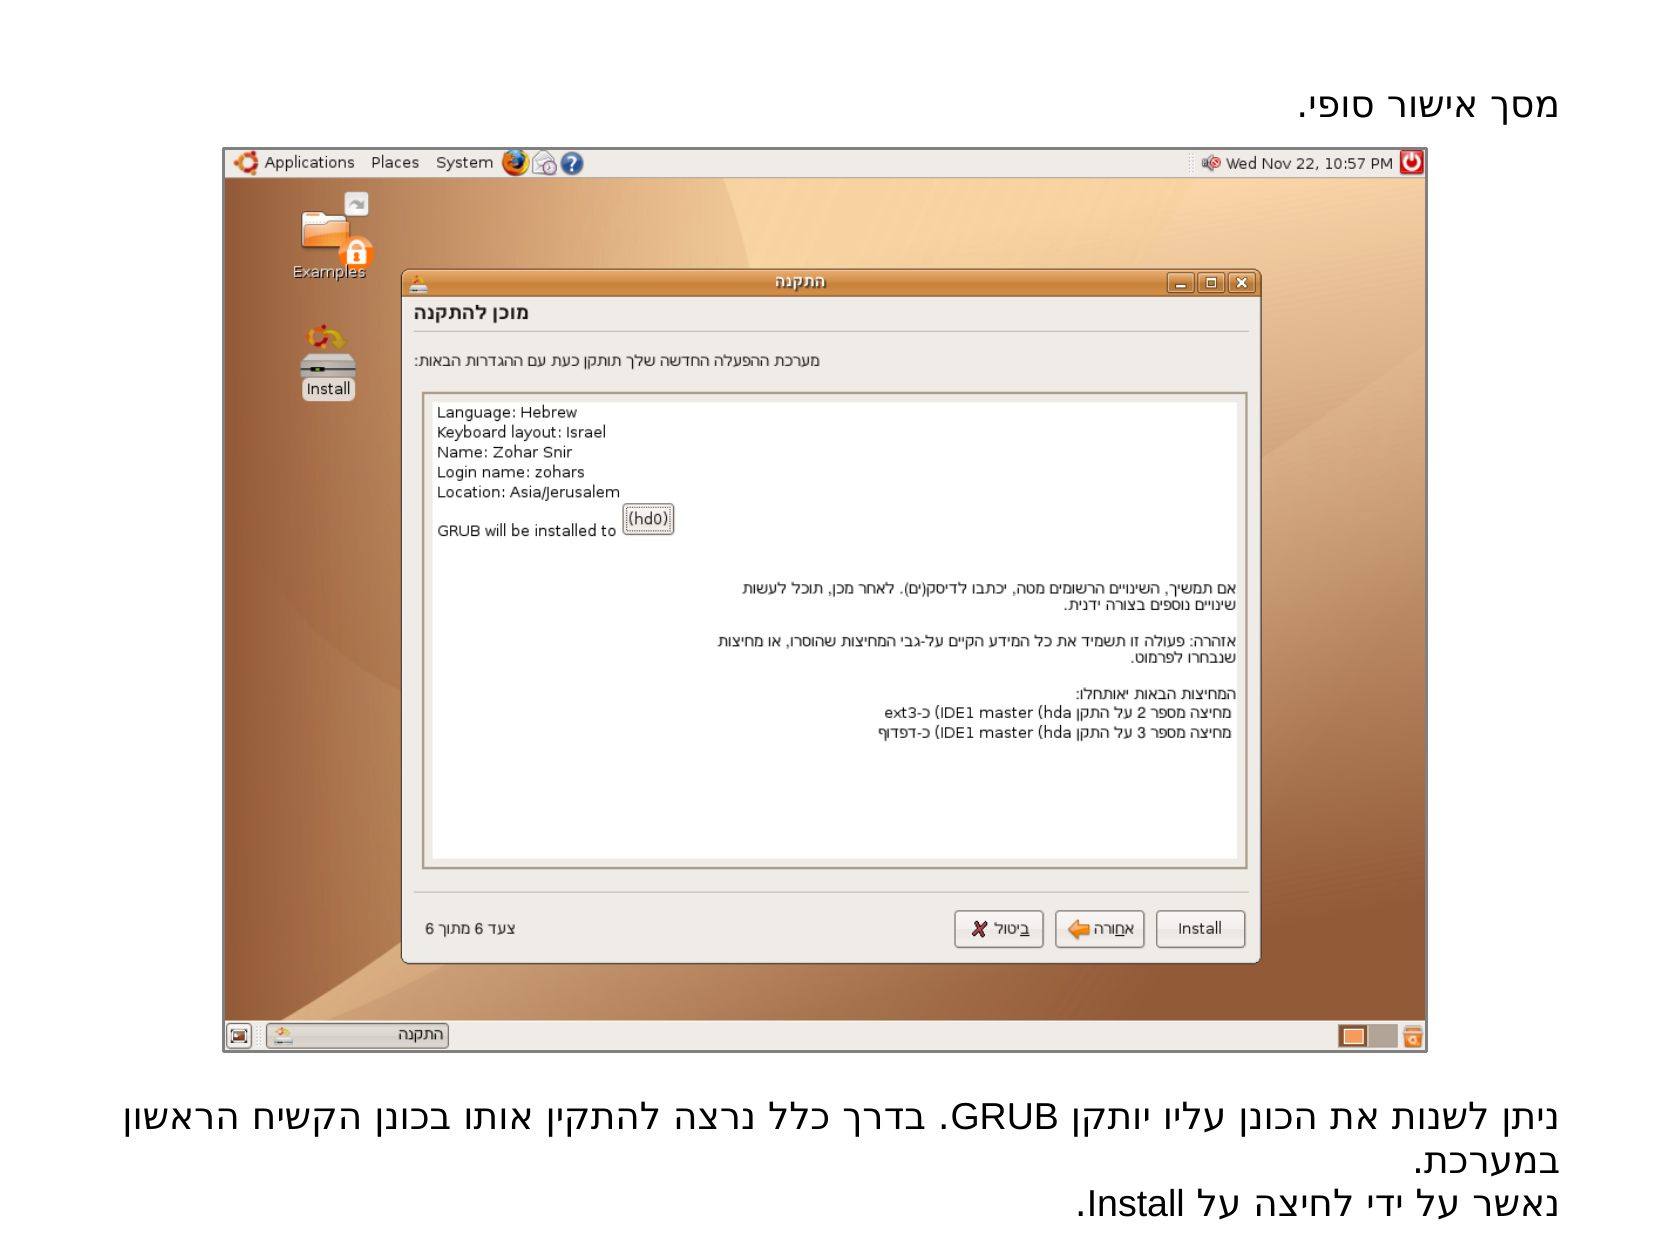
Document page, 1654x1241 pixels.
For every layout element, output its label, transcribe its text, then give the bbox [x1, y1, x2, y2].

picture [225, 150, 1426, 1051]
text_box ניתן לשנות את הכונן עליו יותקן GRUB. בדרך כלל נרצה להתקין אותו בכונן הקשיח הראשון במערכת. נאשר על ידי לחיצה על Install. [75, 1087, 1576, 1241]
text_box מסך אישור סופי. [225, 75, 1576, 136]
